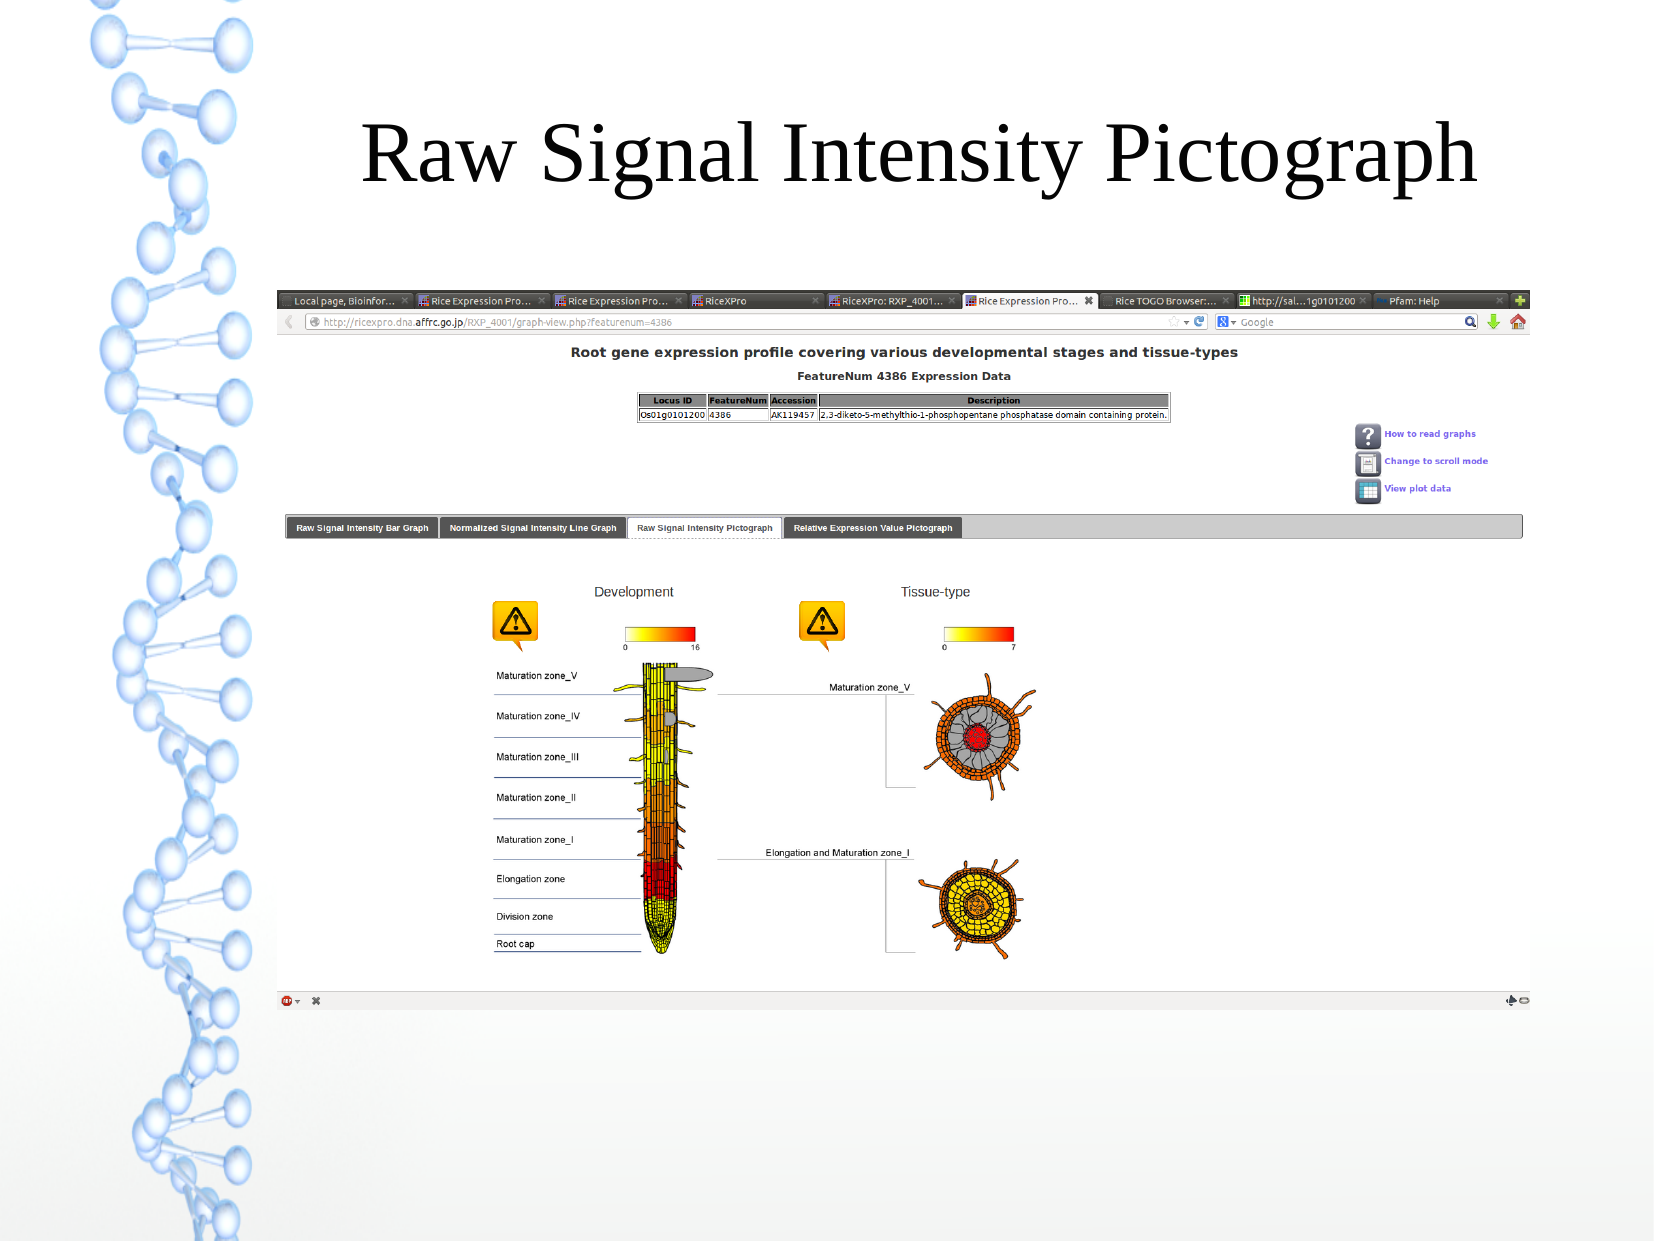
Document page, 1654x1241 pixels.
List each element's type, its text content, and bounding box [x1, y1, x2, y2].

picture [0, 0, 1654, 1241]
title Raw Signal Intensity Pictograph [269, 49, 1571, 257]
